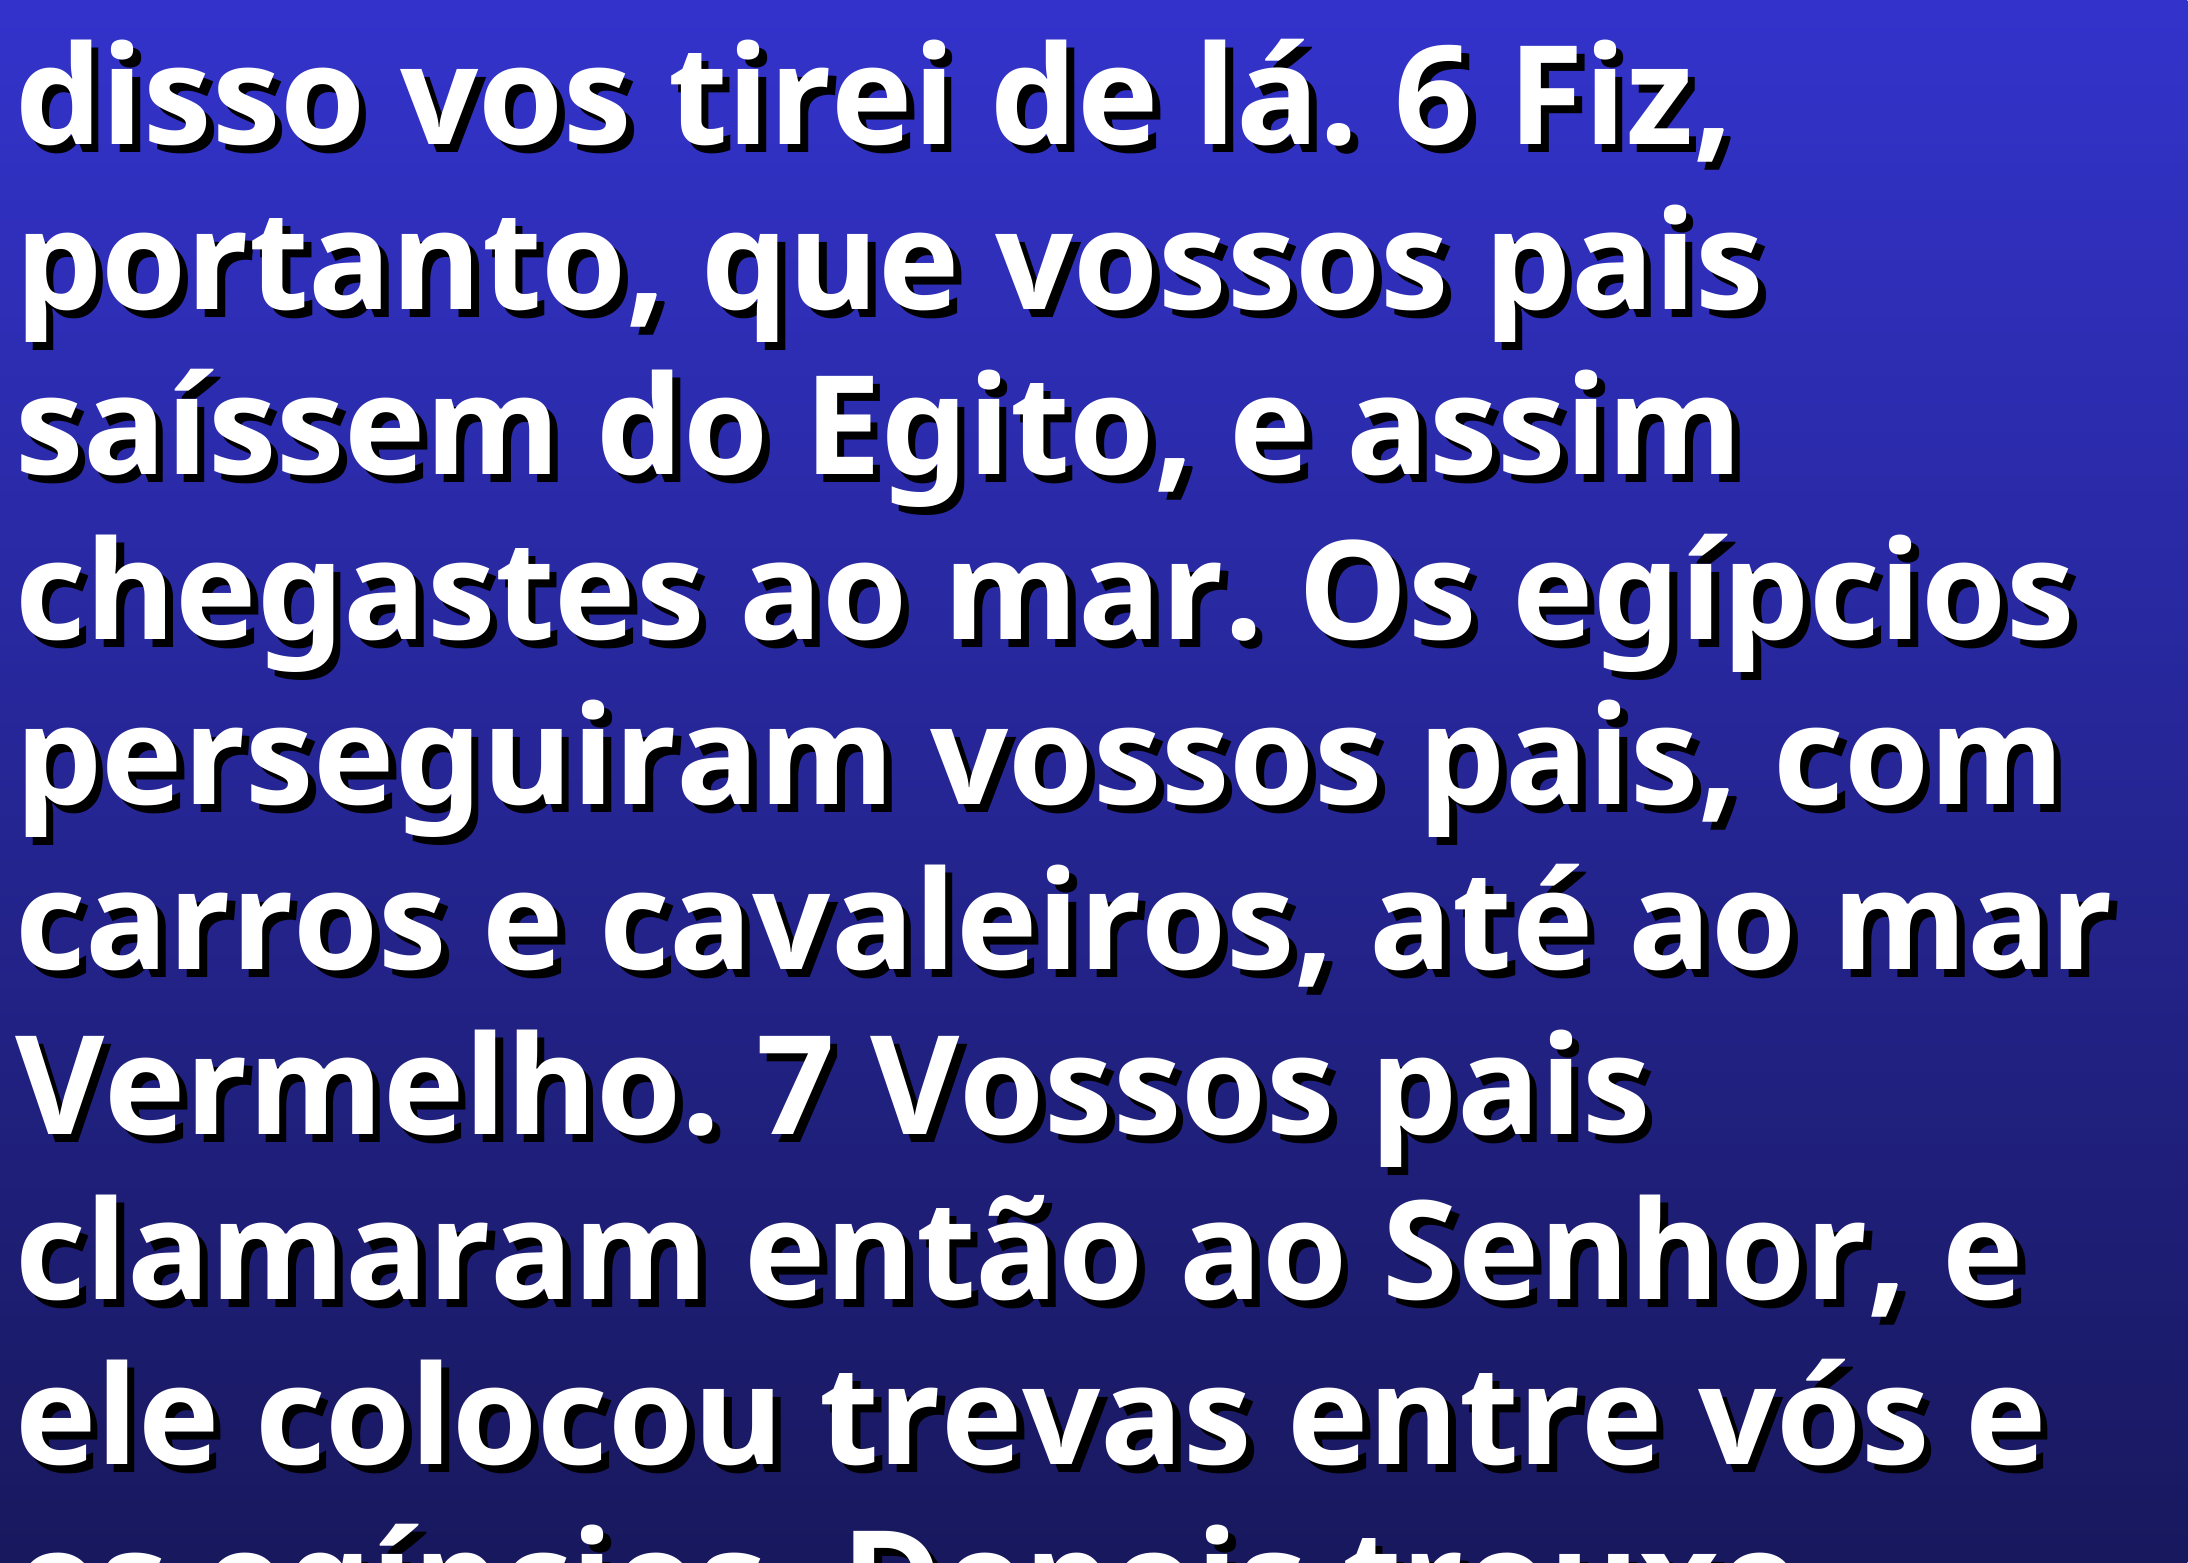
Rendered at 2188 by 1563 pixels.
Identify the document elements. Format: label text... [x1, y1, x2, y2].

text_box disso vos tirei de lá. 6 Fiz, portanto, que vossos pais saíssem do Egito, e assim chegastes ao mar. Os egípcios perseguiram vossos pais, com carros e cavaleiros, até ao mar Vermelho. 7 Vossos pais clamaram então ao Senhor, e ele colocou trevas entre vós e os egípcios. Depois trouxe sobre estes o mar, que os recobriu. Vossos olhos viram todas as coisas que eu fiz no Egito e habitastes no deserto muito tempo. 8 Eu vos introduzi na terra dos amorreus que habitavam do outro lado do rio Jordão. E, quando guerrearam contra vós, eu os entreguei em vossas mãos, e assim ocupastes a sua terra e os exterminastes. 9 Levantou-se então Balac, filho de Sefor, rei de Moab, e combateu contra Israel, e mandou chamar Balaão, filho de Beor, para que vos amaldiçoasse. 10 Eu, porém, não o quis ouvir. Ao contrário, abençoei-vos por sua boca, e vos livrei de suas mãos. 11 A seguir, atravessastes o Jordão e chegastes a Jericó. Mas combateram contra vós os habitantes desta cidade — os amorreus, os fereseus, os cananeus, os hititas, os gergeseus, os heveus e os jebuseus. Eu, porém, entreguei-os em vossas mãos. 12 Enviei à vossa frente vespões que os expulsaram da vossa presença — os dois reis dos amorreus — e isso não com a tua espada nem com o teu arco. 13 Eu vos dei uma terra que não lavrastes, cidades que não edificastes, e nelas habitais, vinhas e olivais que não plantastes, e comeis de seus frutos". [0, 0, 2188, 1563]
